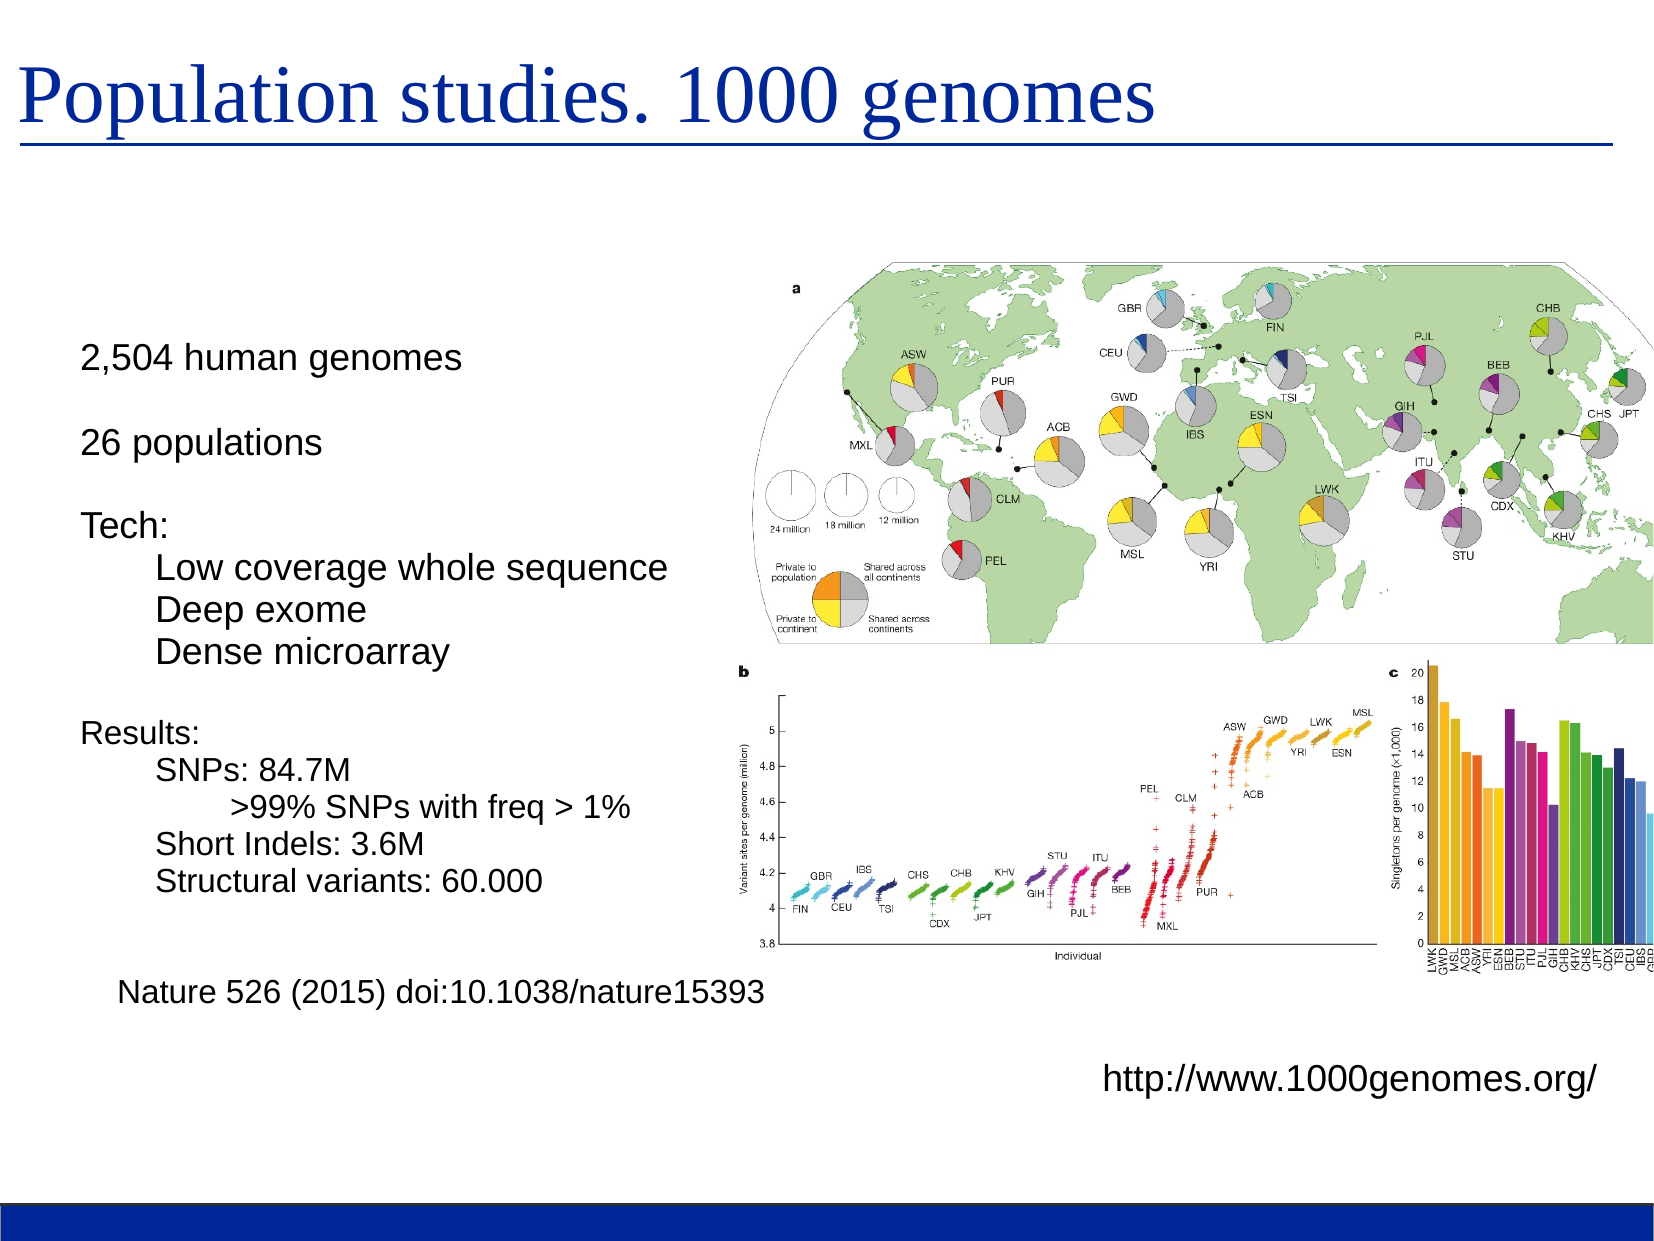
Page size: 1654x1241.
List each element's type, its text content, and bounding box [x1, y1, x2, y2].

picture [738, 262, 1654, 976]
text_box 2,504 human genomes 26 populations Tech: Low coverage whole sequence Deep exome Dense microarray Results: SNPs: 84.7M >99% SNPs with freq > 1% Short Indels: 3.6M Structural variants: 60.000 Nature 526 (2015) doi:10.1038/nature15393 [65, 329, 816, 1023]
title Population studies. 1000 genomes [17, 0, 1589, 198]
text_box http://www.1000genomes.org/ [1087, 1050, 1613, 1107]
